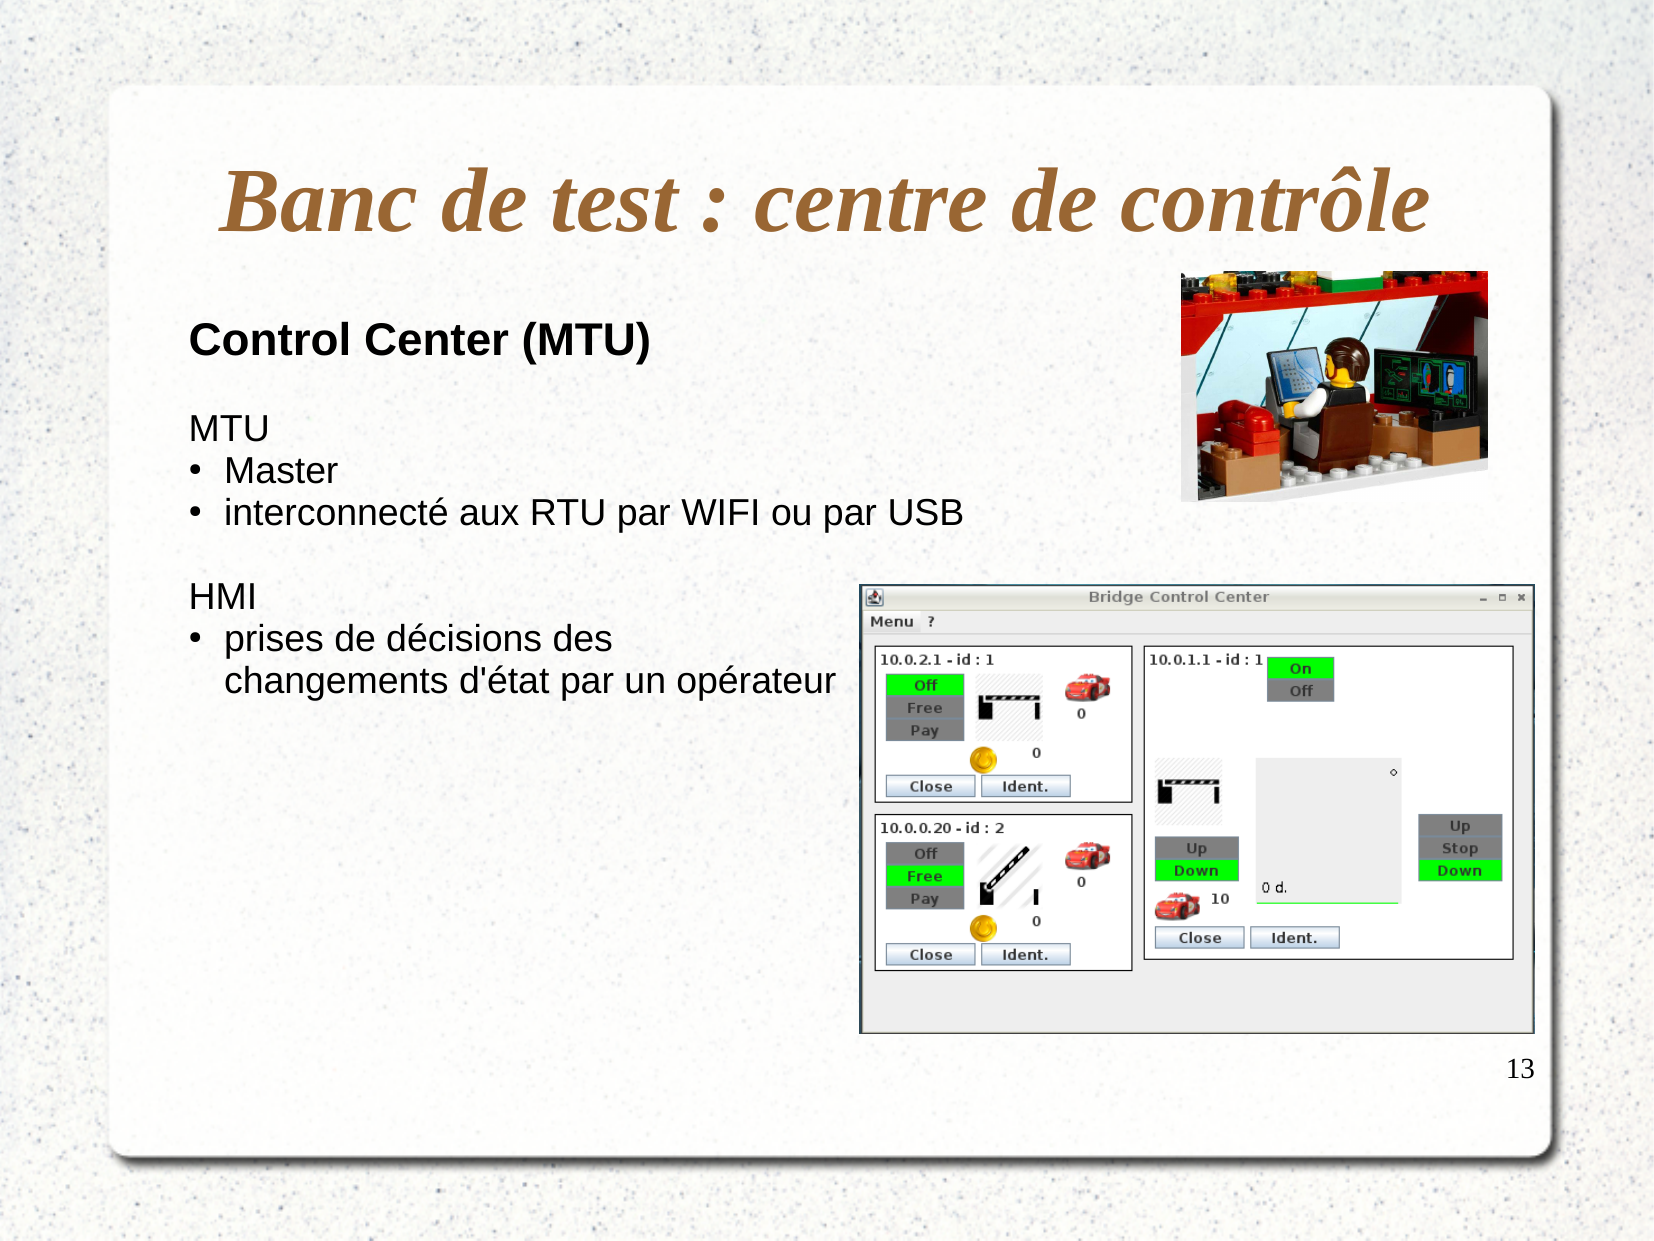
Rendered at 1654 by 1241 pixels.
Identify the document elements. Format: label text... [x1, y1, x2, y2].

text_box Control Center (MTU) MTU Master interconnecté aux RTU par WIFI ou par USB HMI prises de décisions des changements d'état par un opérateur [173, 306, 1382, 751]
picture [0, 0, 1654, 1241]
title Banc de test : centre de contrôle [118, 96, 1536, 304]
